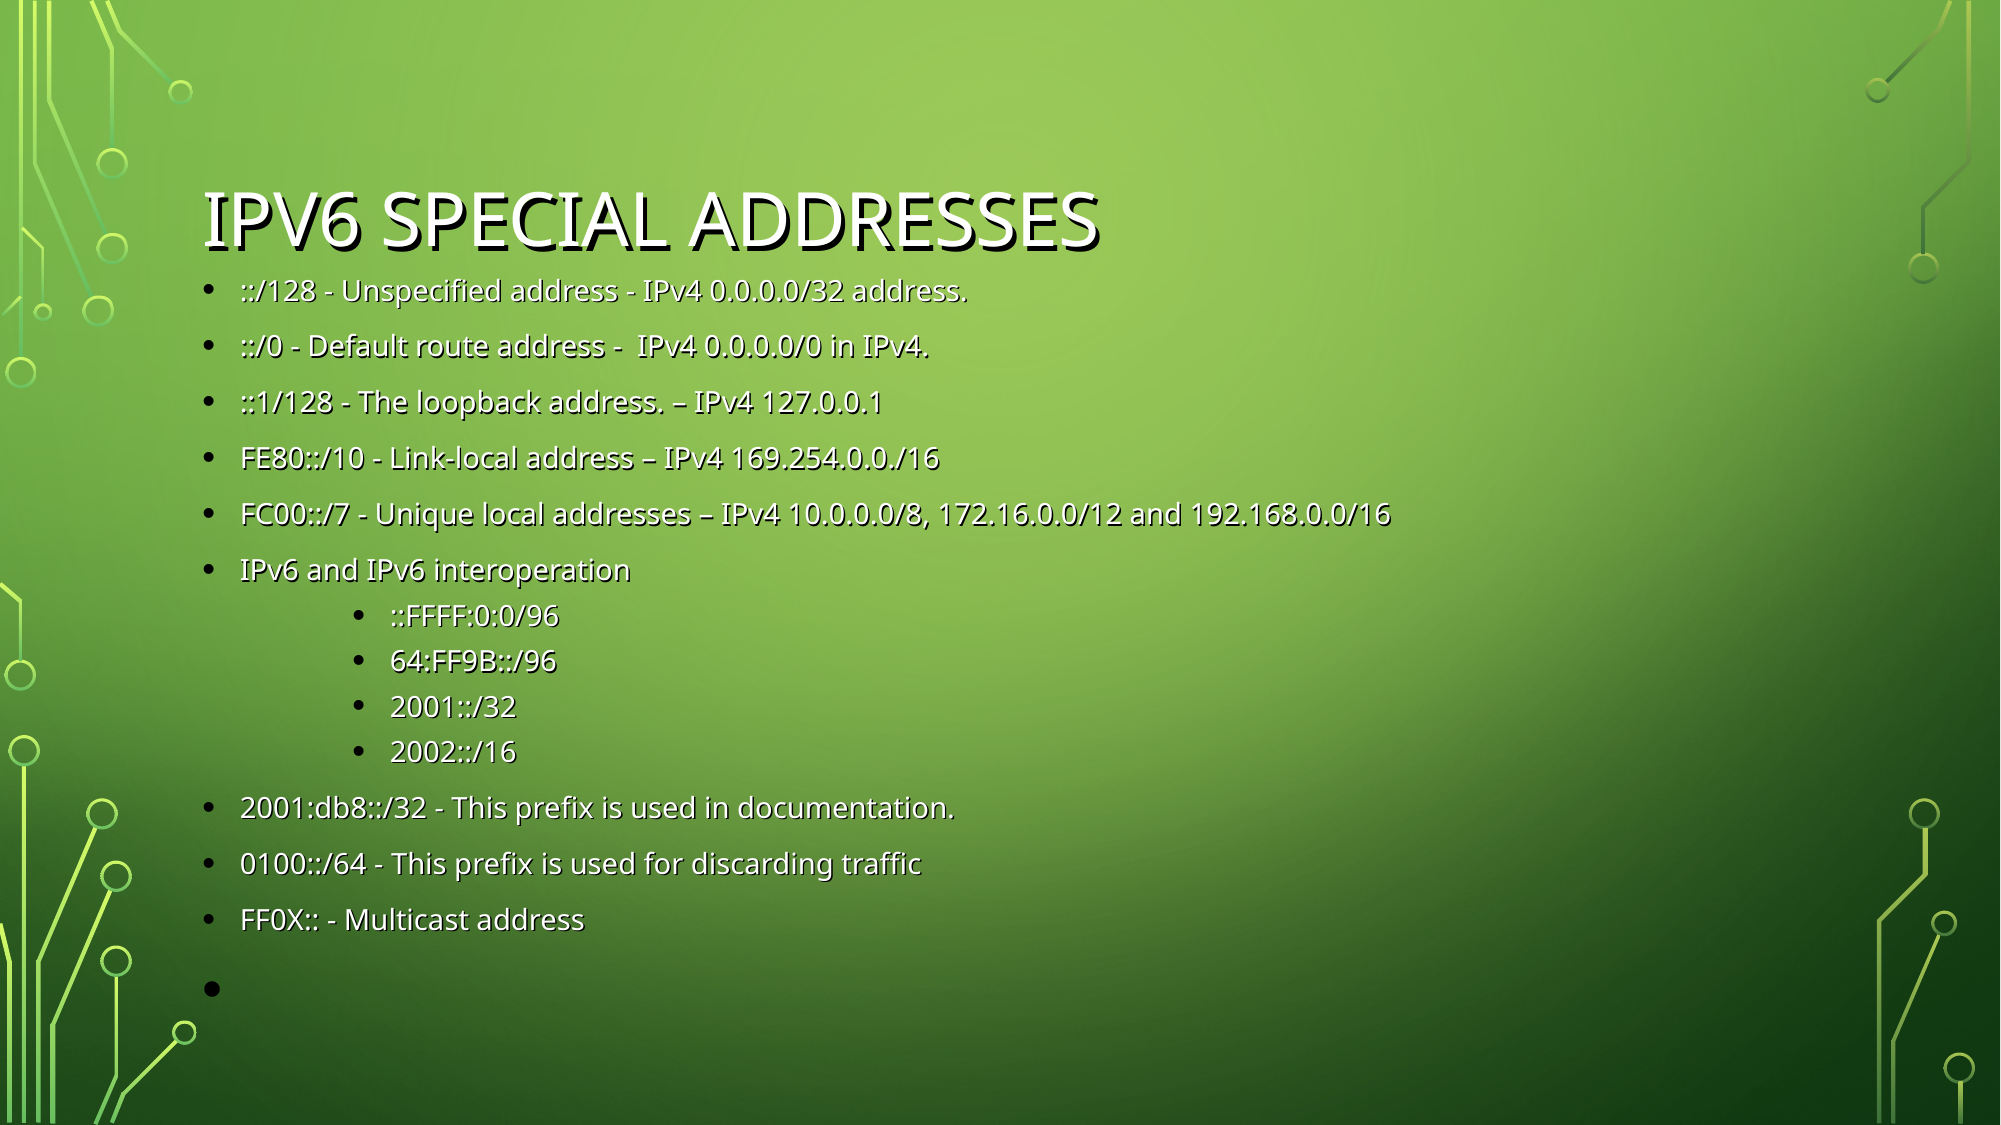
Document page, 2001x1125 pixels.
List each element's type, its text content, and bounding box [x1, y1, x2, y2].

title IPv6 Special addresses [187, 101, 1813, 264]
list ::/128 - Unspecified address - IPv4 0.0.0.0/32 address. ::/0 - Default route address - IPv4 0.0.0.0/0 in IPv4. ::1/128 - The loopback address. – IPv4 127.0.0.1 FE80::/10 - Link-local address – IPv4 169.254.0.0./16 FC00::/7 - Unique local addresses – IPv4 10.0.0.0/8, 172.16.0.0/12 and 192.168.0.0/16 IPv6 and IPv6 interoperation ::FFFF:0:0/96 64:FF9B::/96 2001::/32 2002::/16 2001:db8::/32 - This prefix is used in documentation. 0100::/64 - This prefix is used for discarding traffic FF0X:: - Multicast address [187, 264, 1813, 951]
